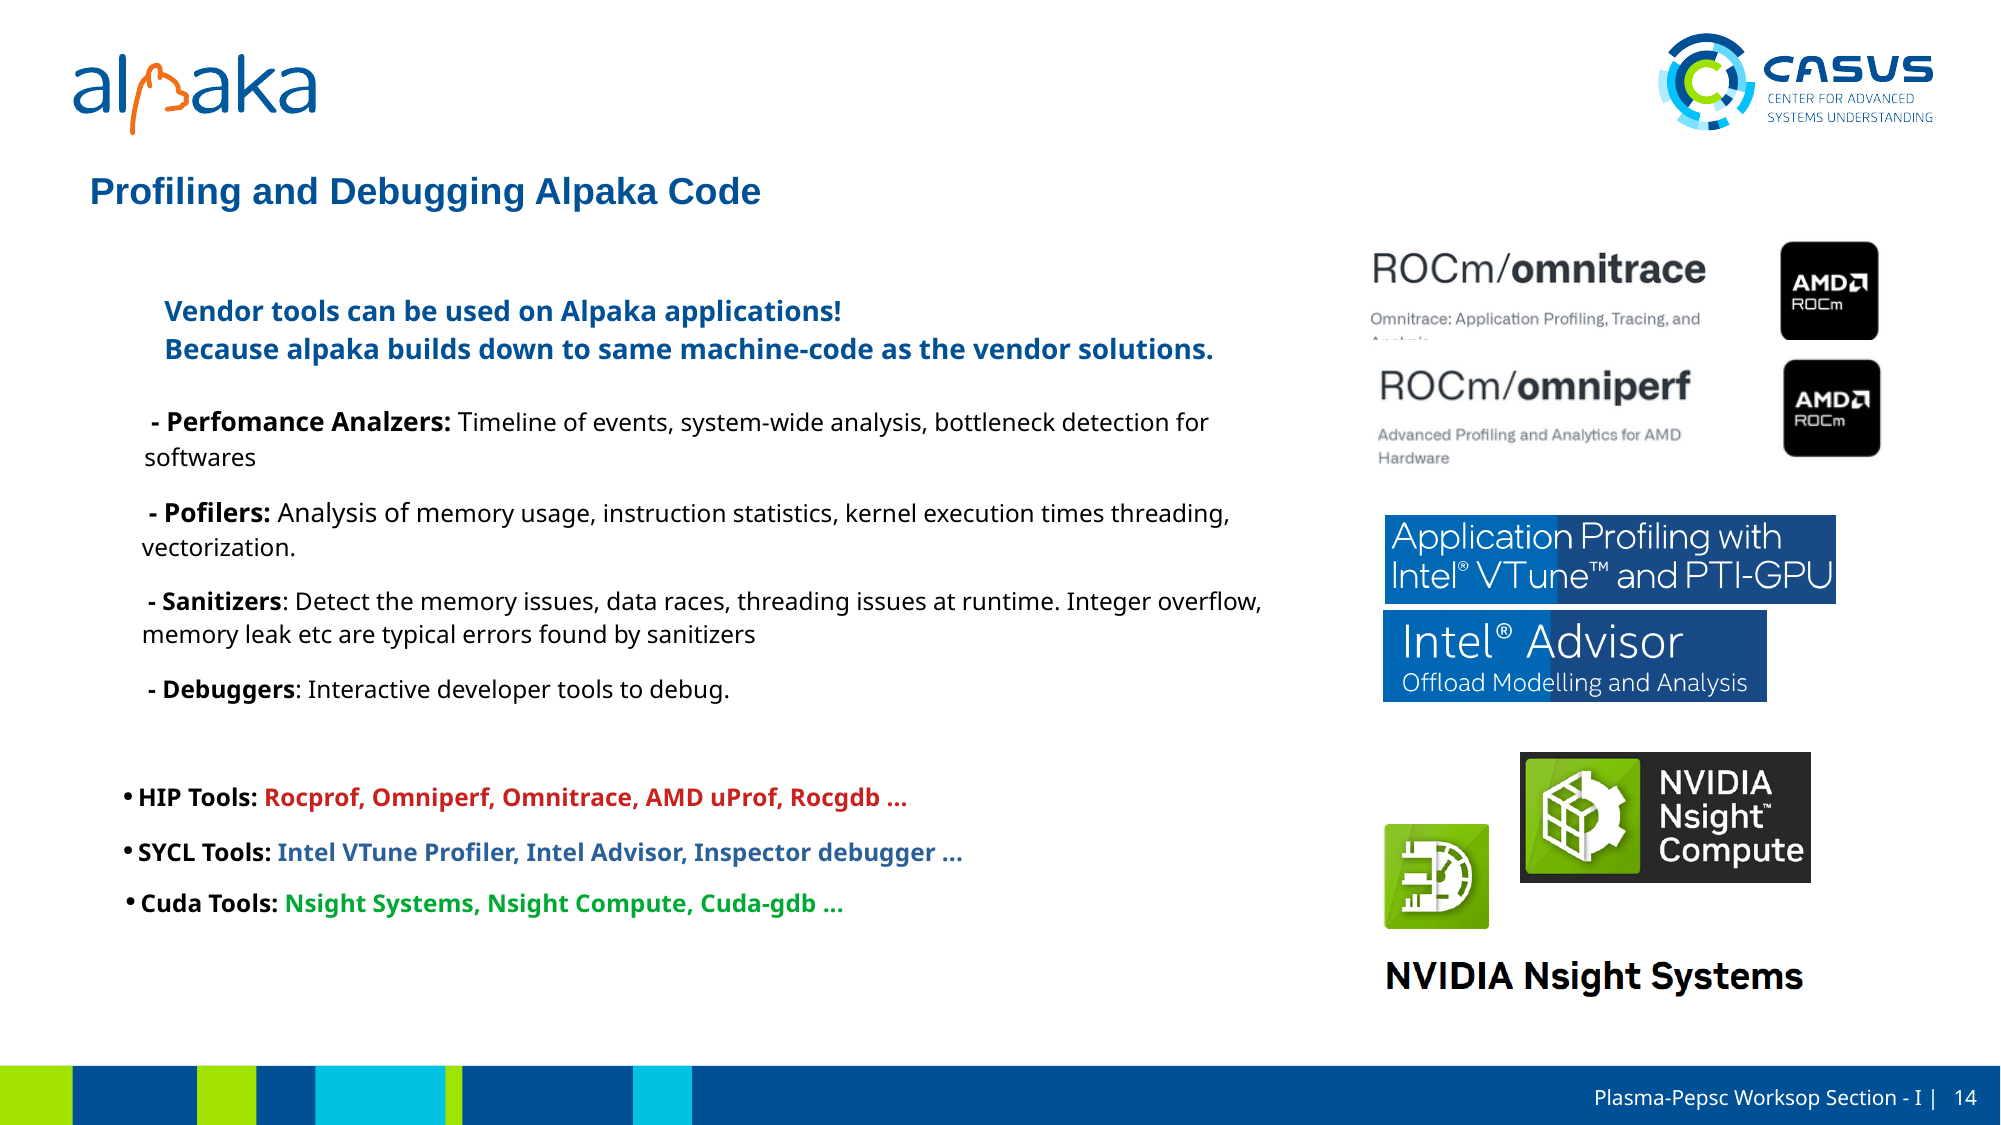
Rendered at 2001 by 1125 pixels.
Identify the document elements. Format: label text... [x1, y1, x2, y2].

picture [1383, 610, 1767, 702]
text_box Profiling and Debugging Alpaka Code [75, 163, 1401, 263]
list Vendor tools can be used on Alpaka applications! Because alpaka builds down to same machine-code as the vendor solutions. - Perfomance Analzers: Timeline of events, system-wide analysis, bottleneck detection for softwares - Pofilers: Analysis of memory usage, instruction statistics, kernel execution times threading, vectorization. - Sanitizers: Detect the memory issues, data races, threading issues at runtime. Integer overflow, memory leak etc are typical errors found by sanitizers - Debuggers: Interactive developer tools to debug. HIP Tools: Rocprof, Omniperf, Omnitrace, AMD uProf, Rocgdb ... SYCL Tools: Intel VTune Profiler, Intel Advisor, Inspector debugger ... Cuda Tools: Nsight Systems, Nsight Compute, Cuda-gdb ... [85, 279, 1269, 924]
picture [1385, 515, 1836, 604]
picture [1658, 33, 1933, 131]
picture [72, 53, 317, 136]
picture [1377, 752, 1811, 1000]
picture [1361, 227, 1899, 480]
